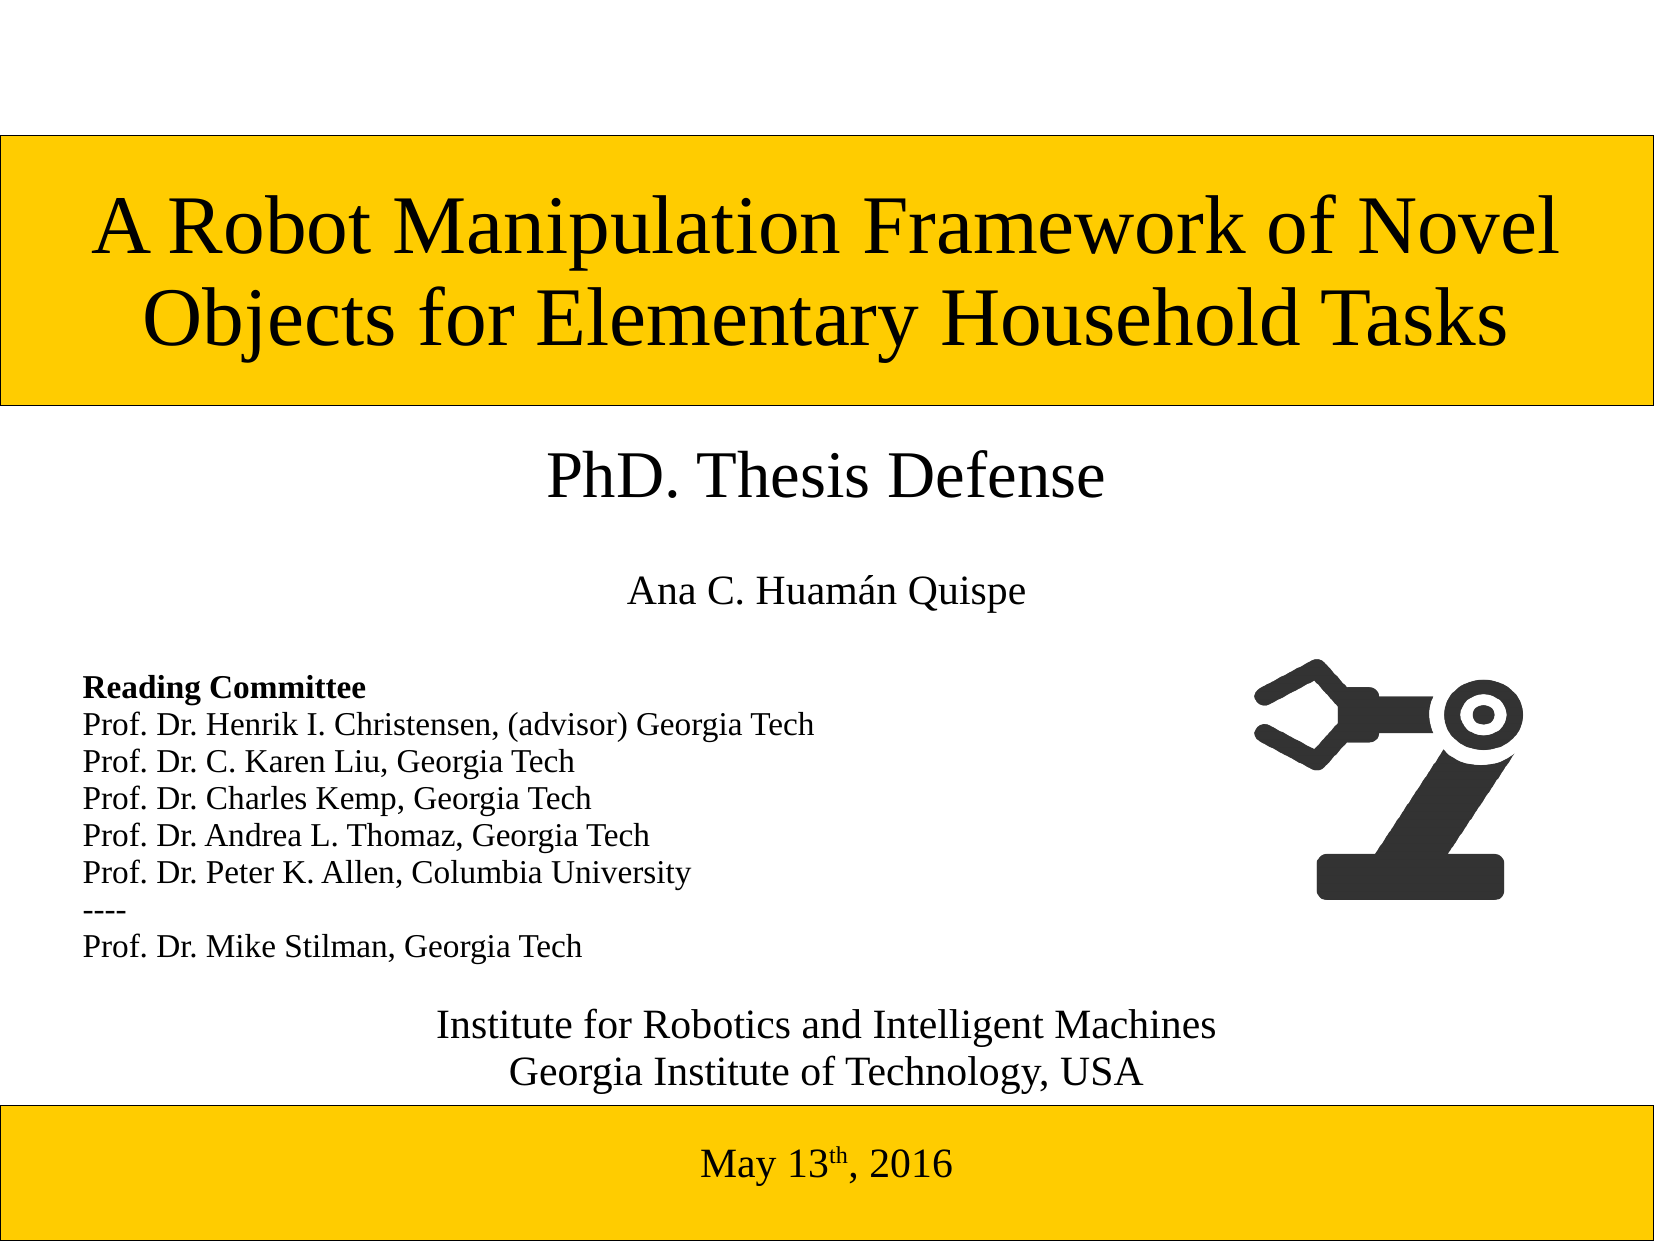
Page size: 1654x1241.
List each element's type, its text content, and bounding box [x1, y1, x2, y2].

subtitle PhD. Thesis Defense Ana C. Huamán Quispe Reading Committee Prof. Dr. Henrik I. Christensen, (advisor) Georgia Tech Prof. Dr. C. Karen Liu, Georgia Tech Prof. Dr. Charles Kemp, Georgia Tech Prof. Dr. Andrea L. Thomaz, Georgia Tech Prof. Dr. Peter K. Allen, Columbia University ---- Prof. Dr. Mike Stilman, Georgia Tech Institute for Robotics and Intelligent Machines Georgia Institute of Technology, USA May 13th, 2016 [82, 434, 1571, 1190]
title A Robot Manipulation Framework of Novel Objects for Elementary Household Tasks [0, 145, 1654, 398]
picture [1254, 659, 1525, 900]
